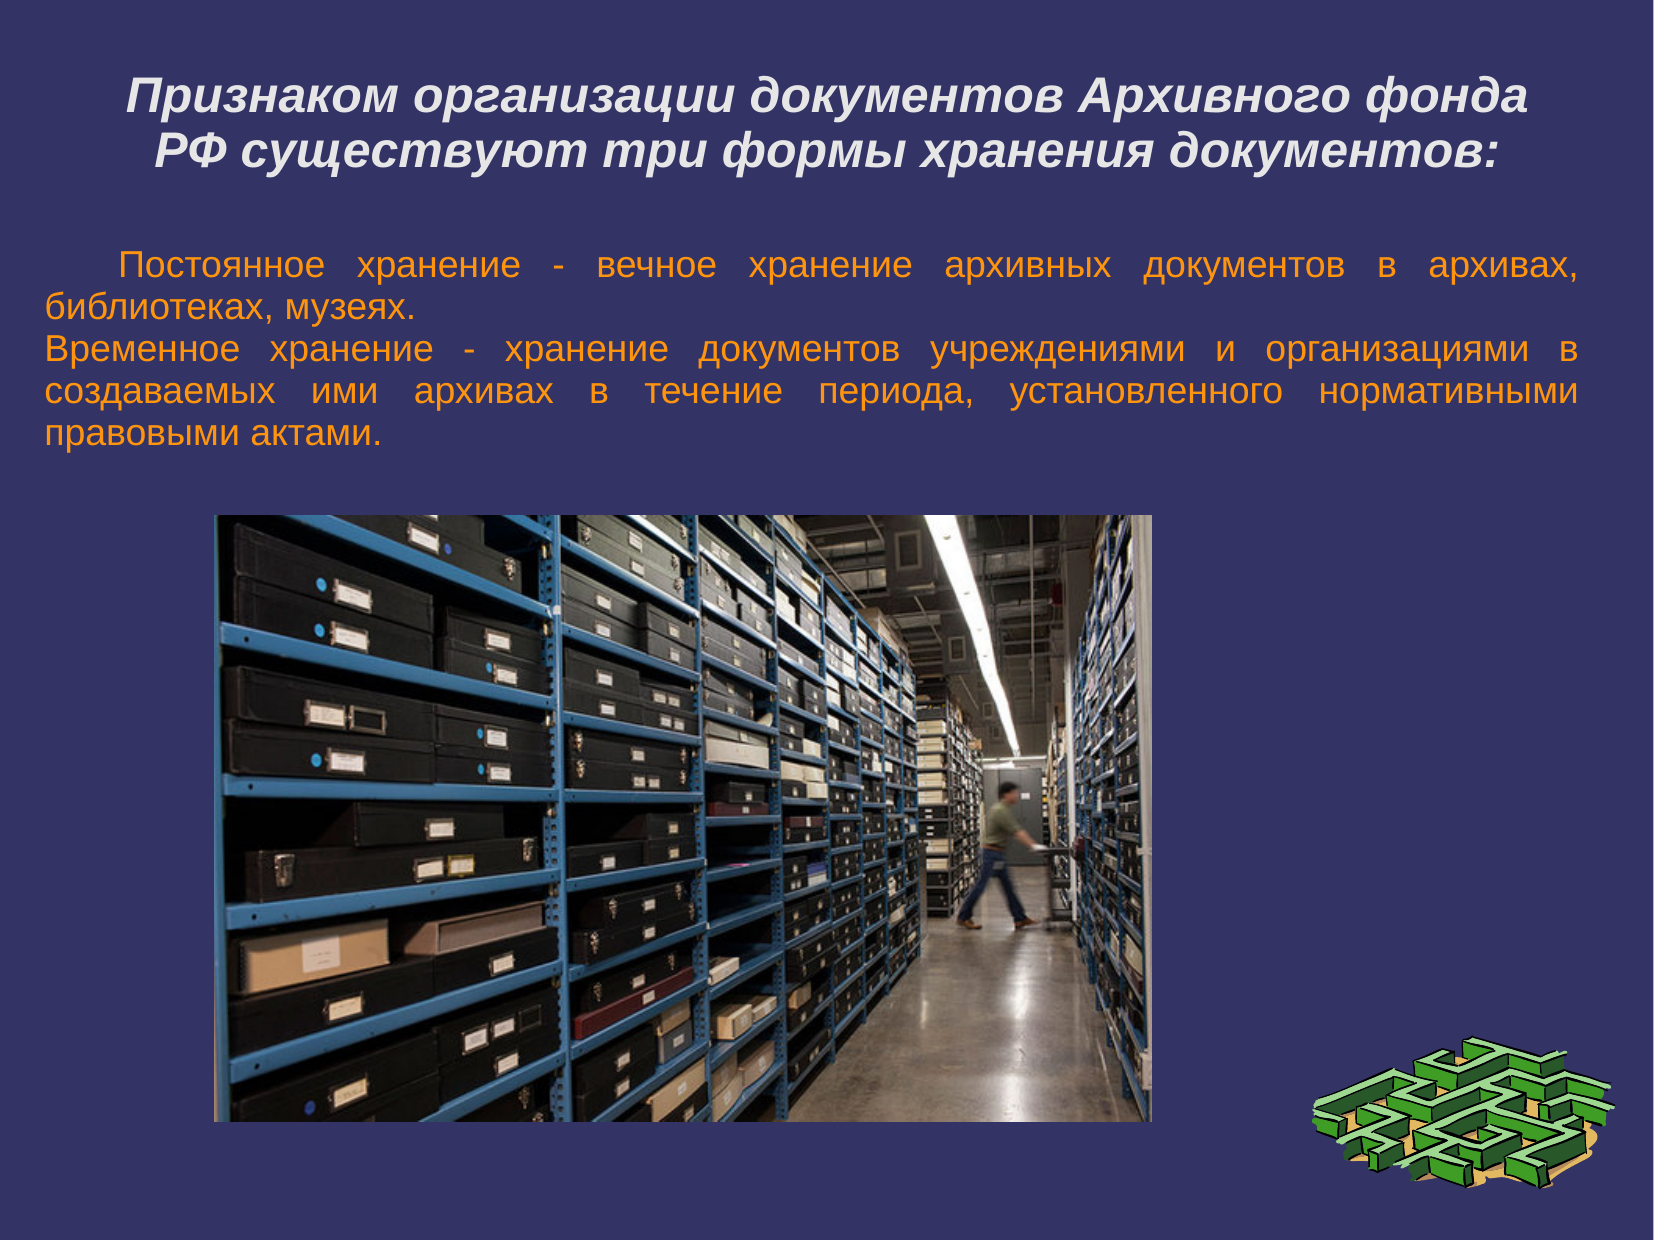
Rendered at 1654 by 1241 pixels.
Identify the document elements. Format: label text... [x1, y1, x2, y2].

picture [214, 515, 1152, 1123]
title Признаком организации документов Архивного фонда РФ существуют три формы хранения документов: [121, 19, 1534, 227]
text_box Постоянное хранение - вечное хранение архивных документов в архивах, библиотеках, музеях. Временное хранение - хранение документов учреждениями и организациями в создаваемых ими архивах в течение периода, установленного нормативными правовыми актами. [29, 236, 1595, 588]
